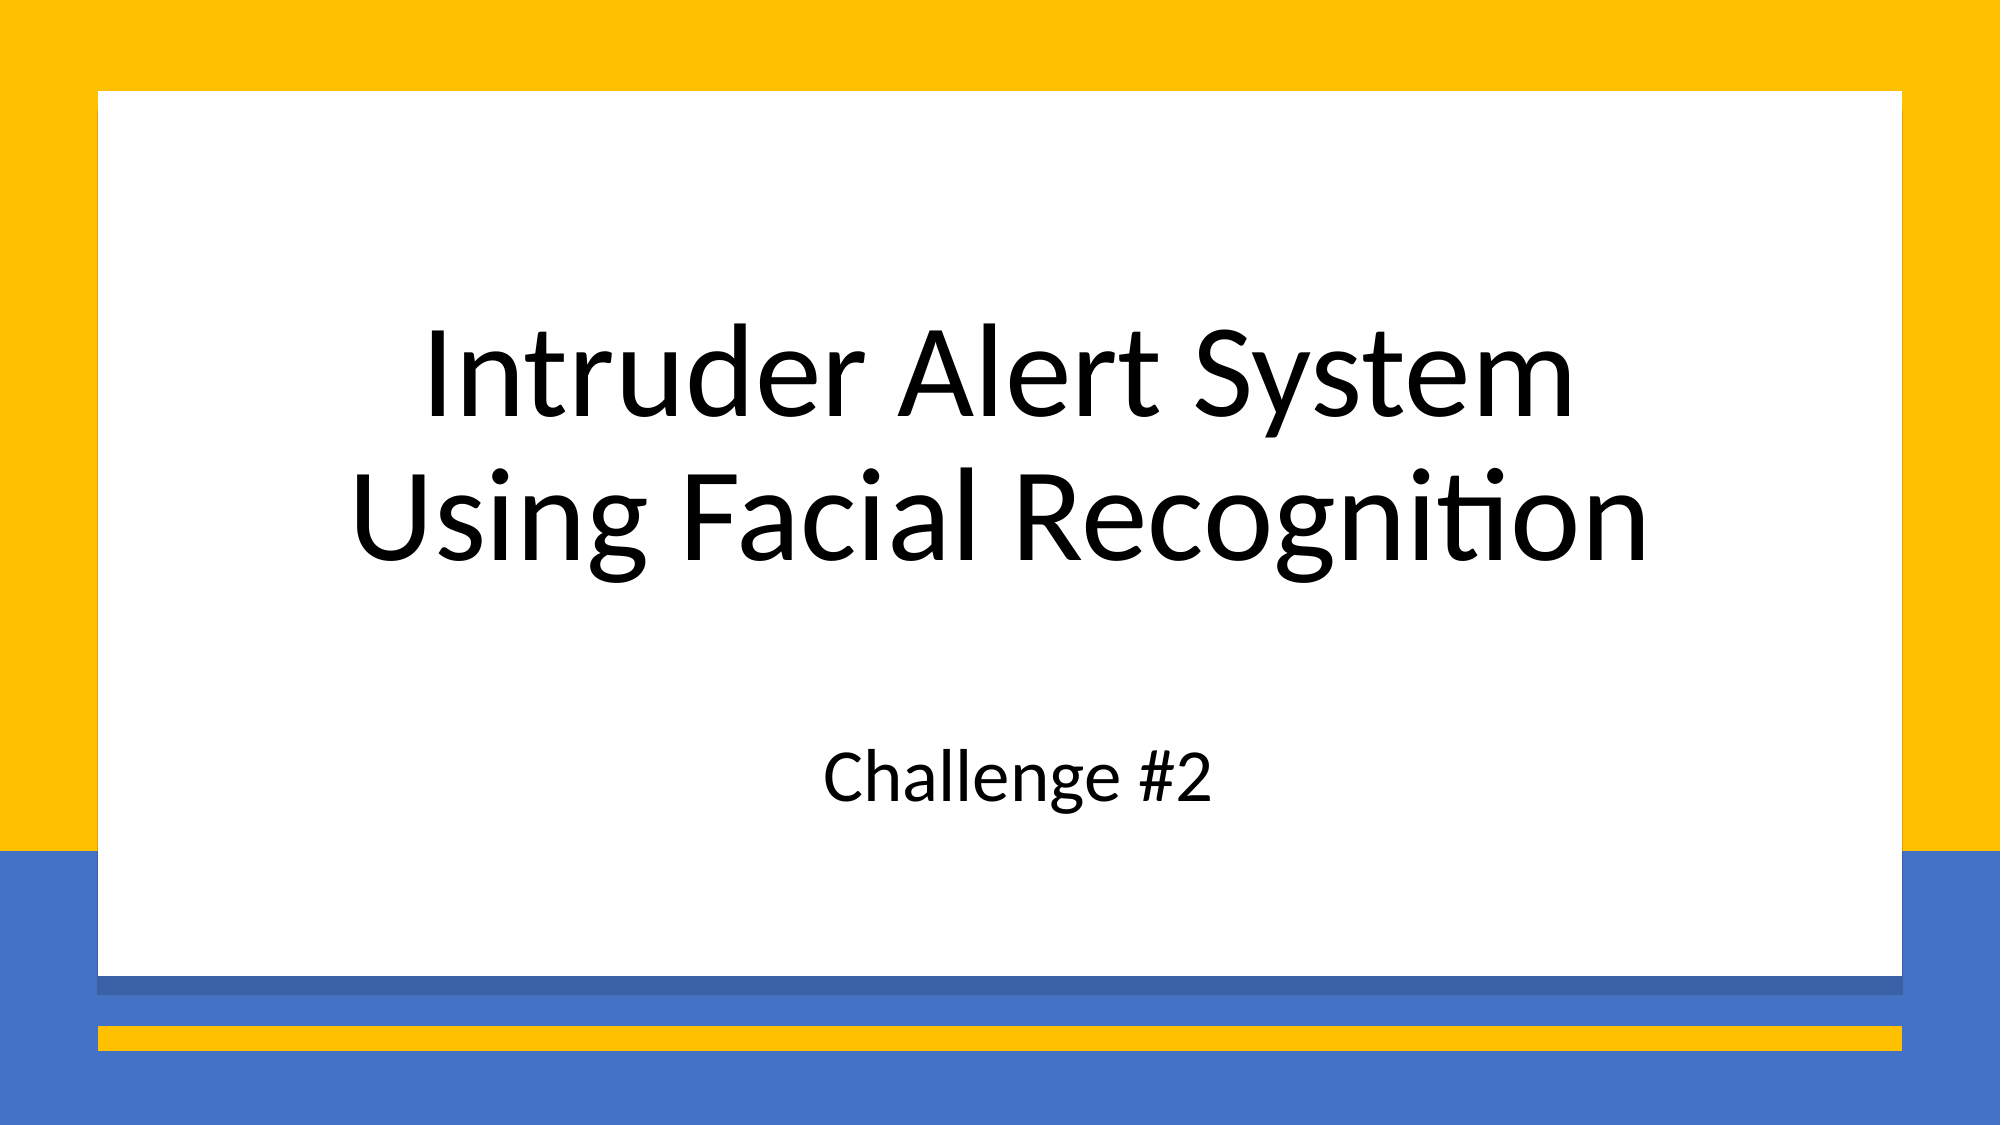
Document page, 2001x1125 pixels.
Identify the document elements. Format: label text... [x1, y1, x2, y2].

title Intruder Alert System Using Facial Recognition [249, 204, 1750, 597]
text_box [0, 0, 2000, 1125]
text_box Challenge #2 [334, 718, 1686, 825]
